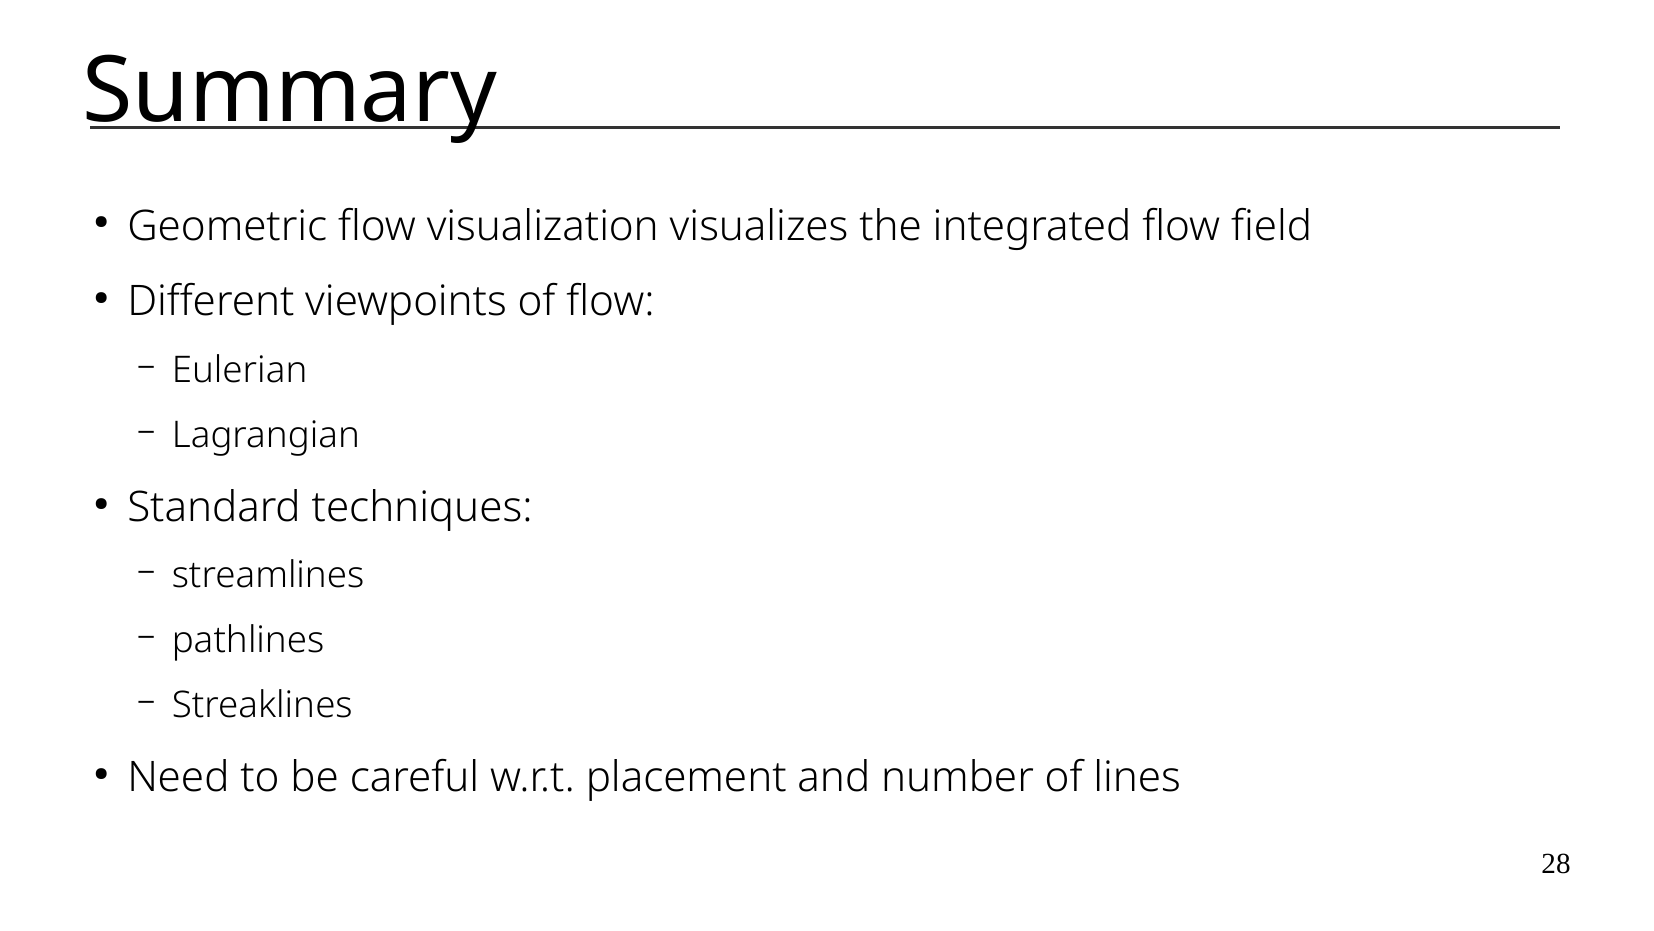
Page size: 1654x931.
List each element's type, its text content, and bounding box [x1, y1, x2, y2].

list Geometric flow visualization visualizes the integrated flow field Different viewpoints of flow: Eulerian Lagrangian Standard techniques: streamlines pathlines Streaklines Need to be careful w.r.t. placement and number of lines [82, 195, 1571, 811]
title Summary [82, 32, 1571, 140]
